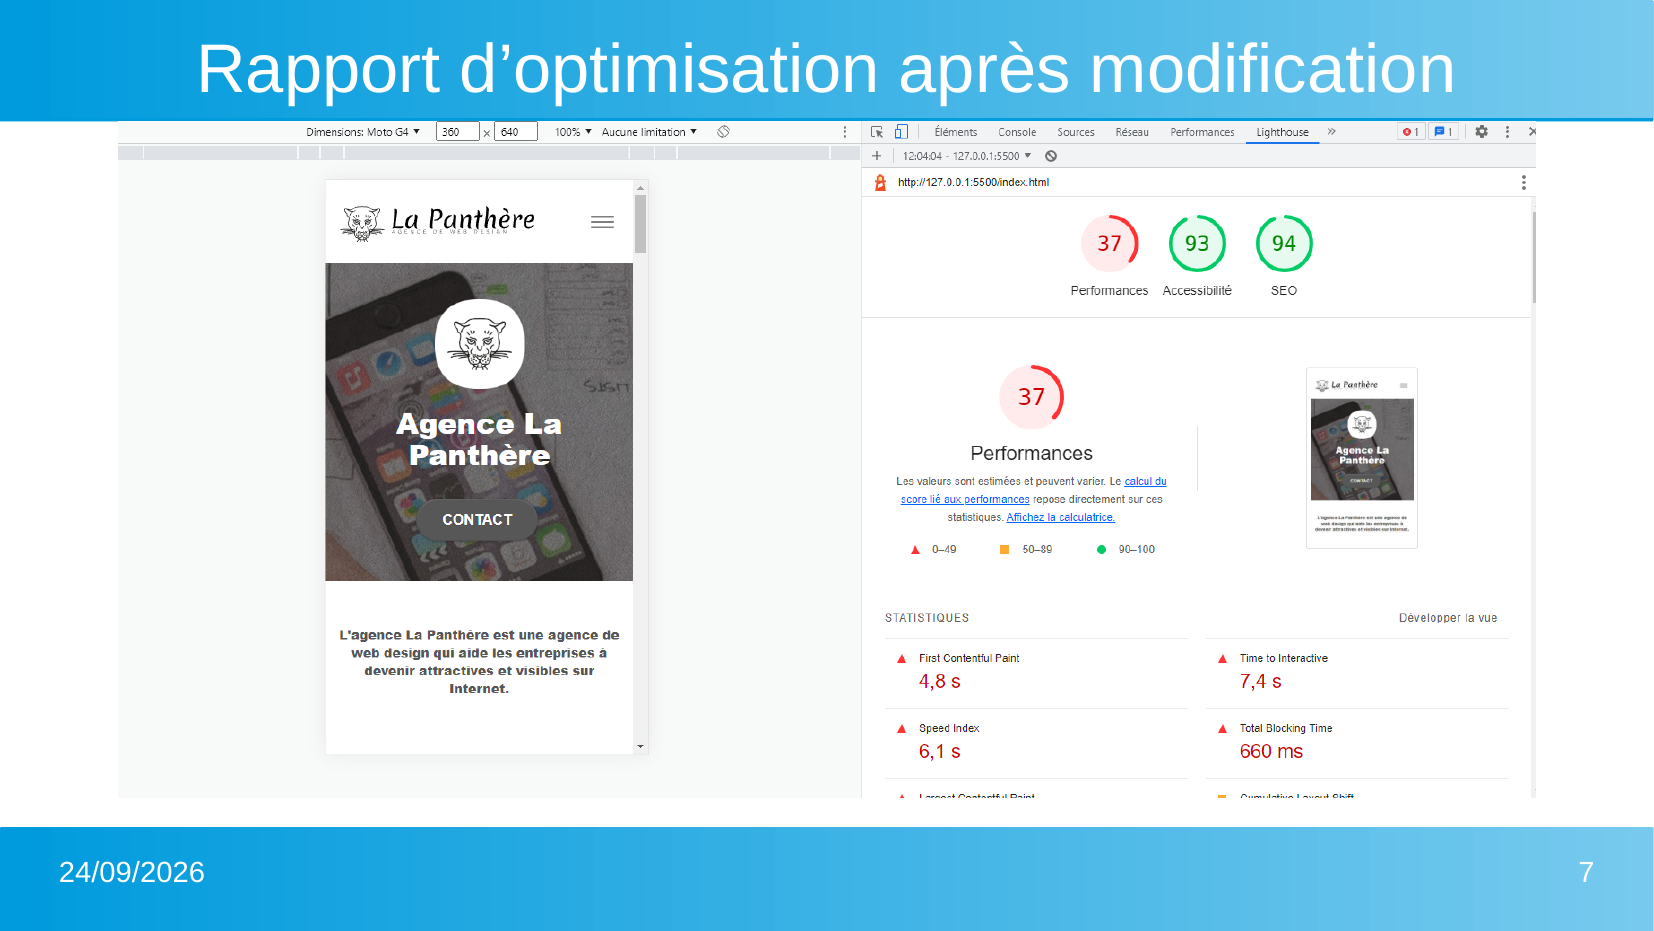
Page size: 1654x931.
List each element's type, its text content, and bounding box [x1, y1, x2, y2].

picture [118, 122, 1536, 798]
title Rapport d’optimisation après modification [59, 29, 1595, 108]
